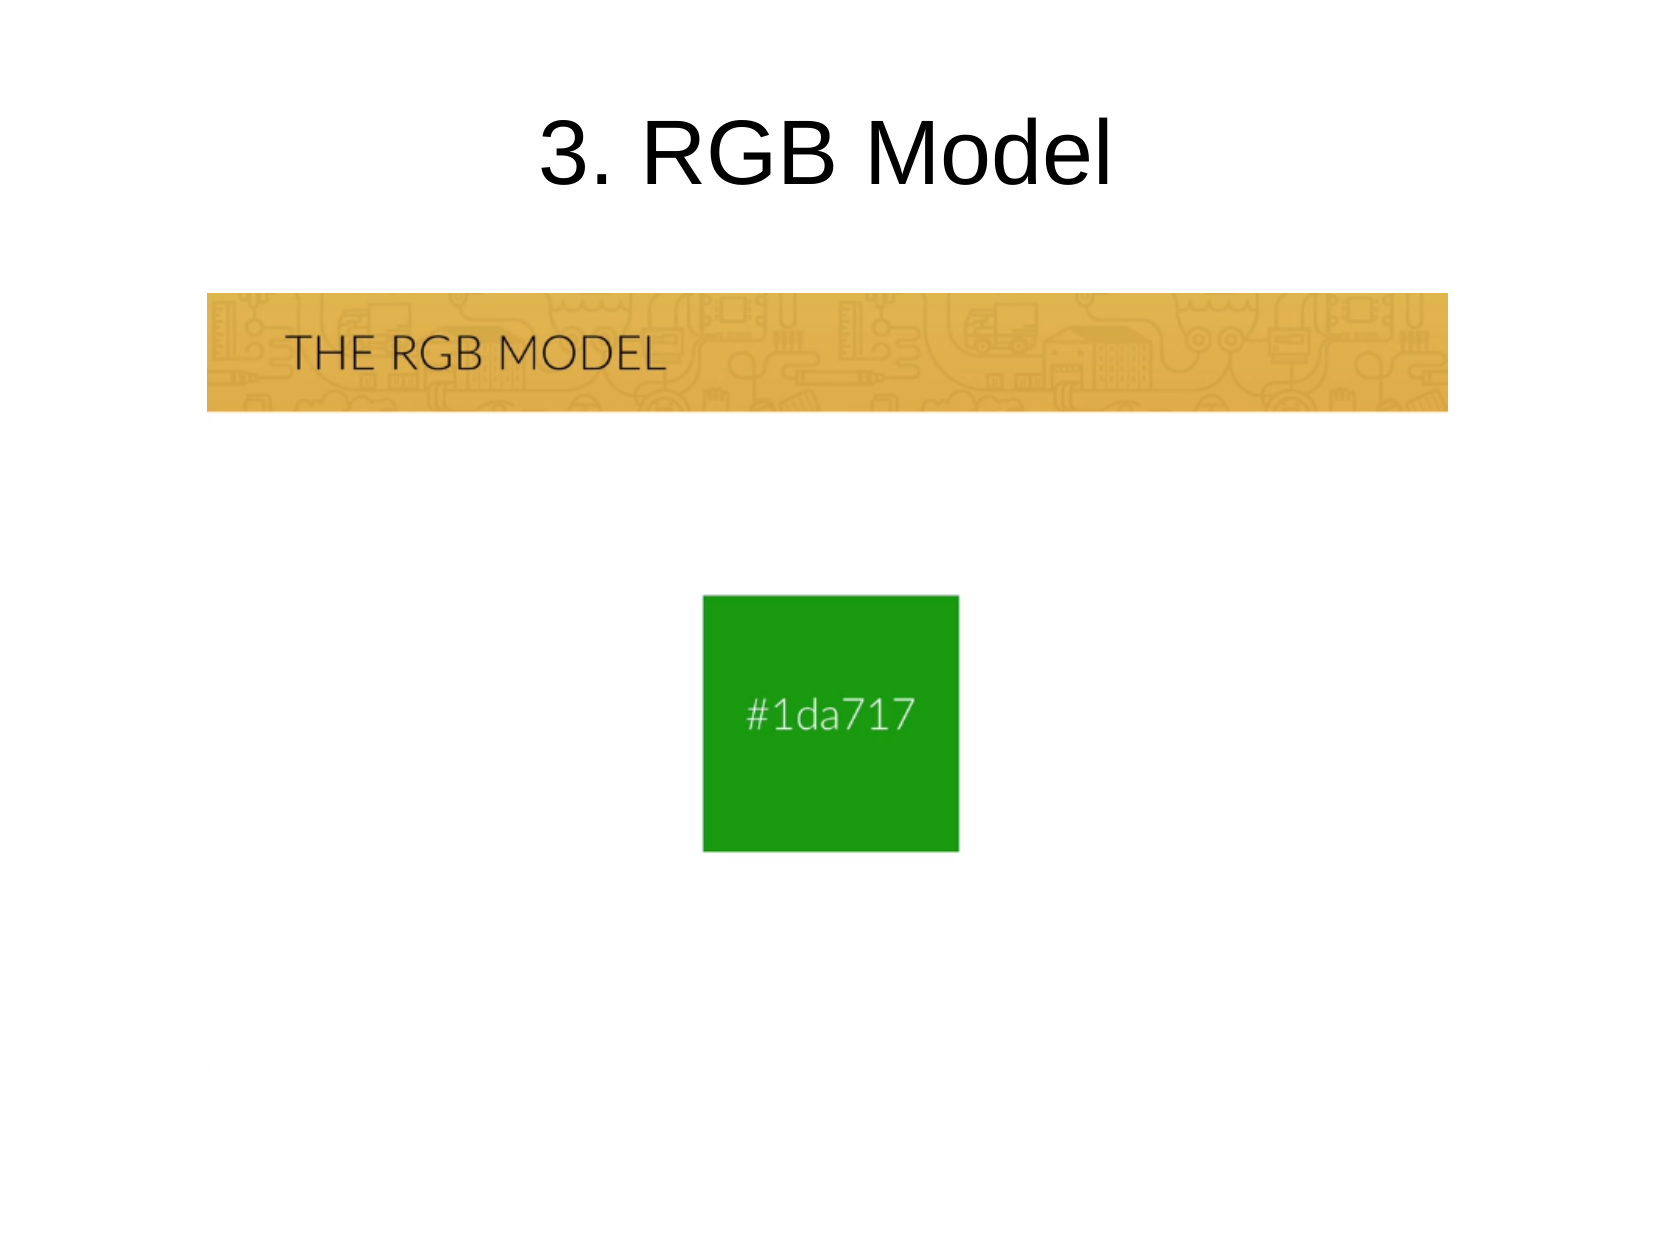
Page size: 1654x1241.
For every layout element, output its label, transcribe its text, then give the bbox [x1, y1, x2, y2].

picture [207, 293, 1448, 1069]
title 3. RGB Model [82, 49, 1571, 257]
